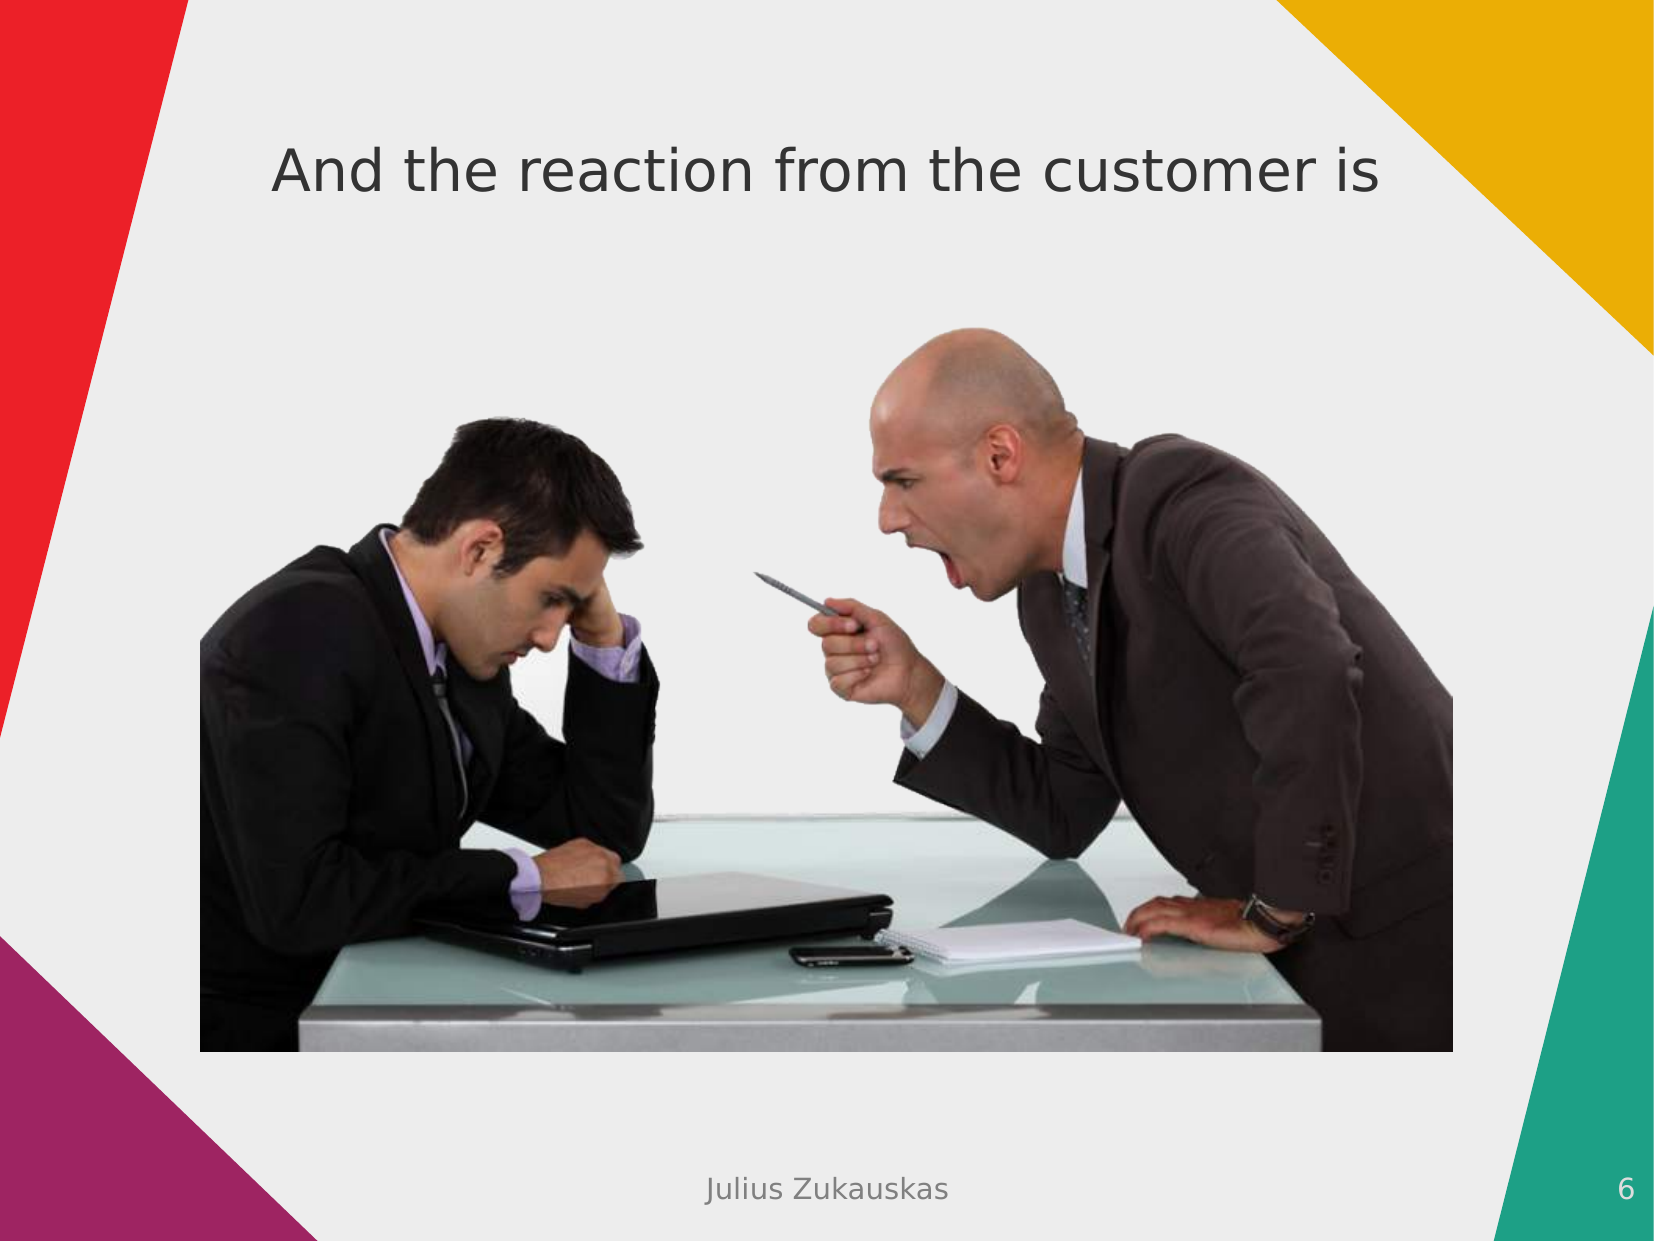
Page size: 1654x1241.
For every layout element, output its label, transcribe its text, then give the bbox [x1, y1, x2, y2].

title And the reaction from the customer is [114, 73, 1539, 271]
picture [200, 236, 1453, 1052]
